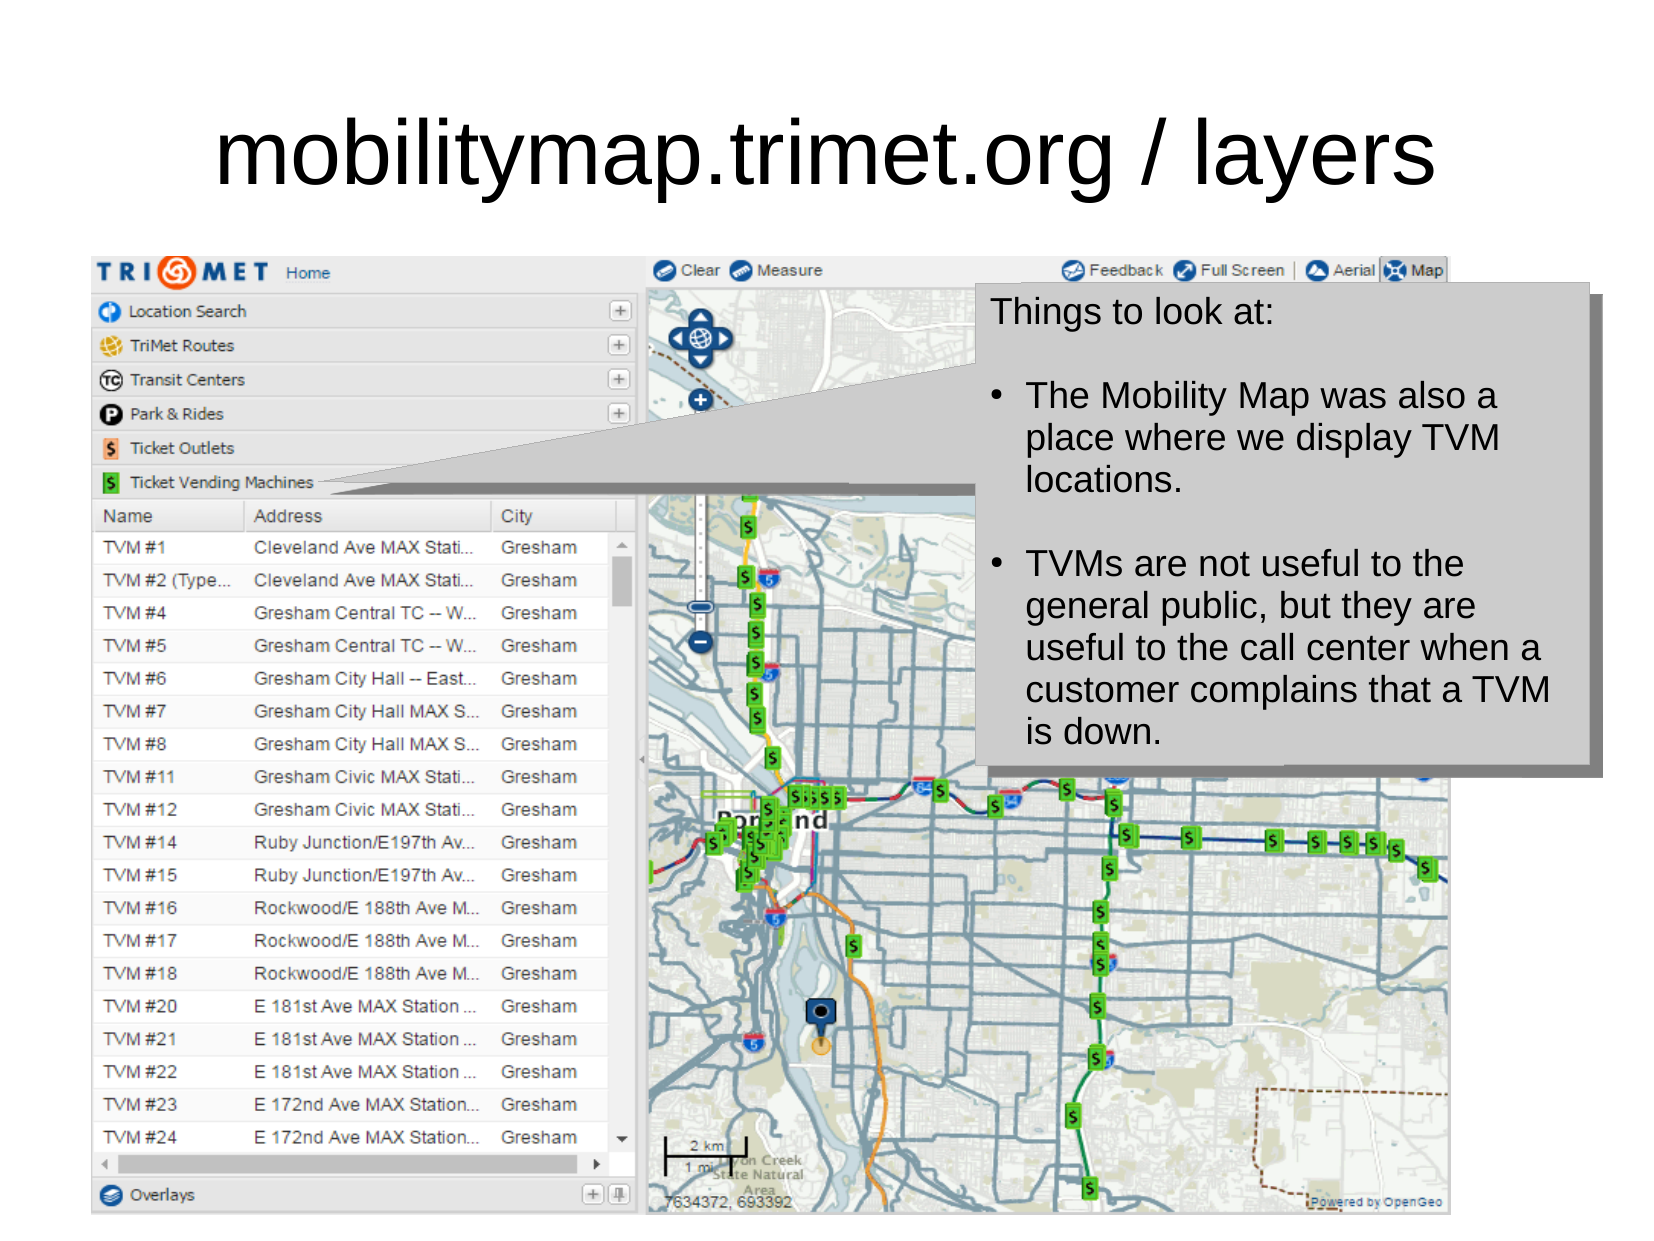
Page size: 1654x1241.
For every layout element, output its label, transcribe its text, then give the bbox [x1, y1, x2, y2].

picture [91, 256, 1451, 1216]
title mobilitymap.trimet.org / layers [82, 49, 1571, 257]
text_box Things to look at: The Mobility Map was also a place where we display TVM locations. TVMs are not useful to the general public, but they are useful to the call center when a customer complains that a TVM is down. [318, 282, 1590, 766]
